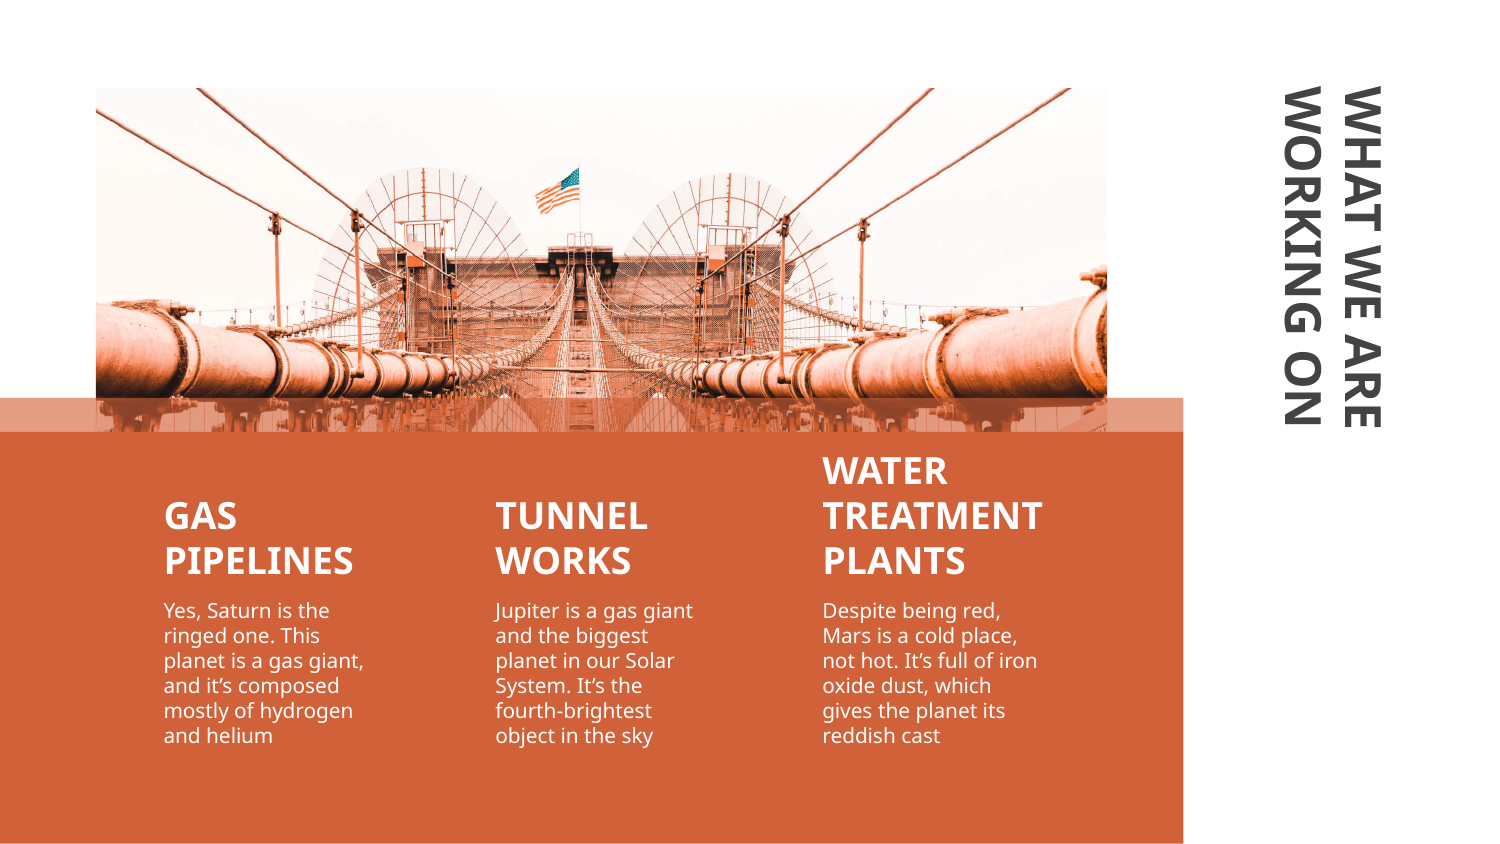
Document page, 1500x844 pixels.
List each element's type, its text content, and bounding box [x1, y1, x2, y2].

title GAS PIPELINES [148, 490, 449, 597]
subtitle Jupiter is a gas giant and the biggest planet in our Solar System. It’s the fourth-brightest object in the sky [480, 582, 723, 739]
title TUNNEL WORKS [480, 490, 776, 597]
title WATER TREATMENT PLANTS [807, 490, 1108, 597]
subtitle Yes, Saturn is the ringed one. This planet is a gas giant, and it’s composed mostly of hydrogen and helium [148, 597, 399, 739]
title WHAT WE ARE WORKING ON [1295, 71, 1376, 549]
subtitle Despite being red, Mars is a cold place, not hot. It’s full of iron oxide dust, which gives the planet its reddish cast [807, 597, 1057, 739]
picture [95, 88, 1108, 397]
text_box [0, 397, 1184, 844]
